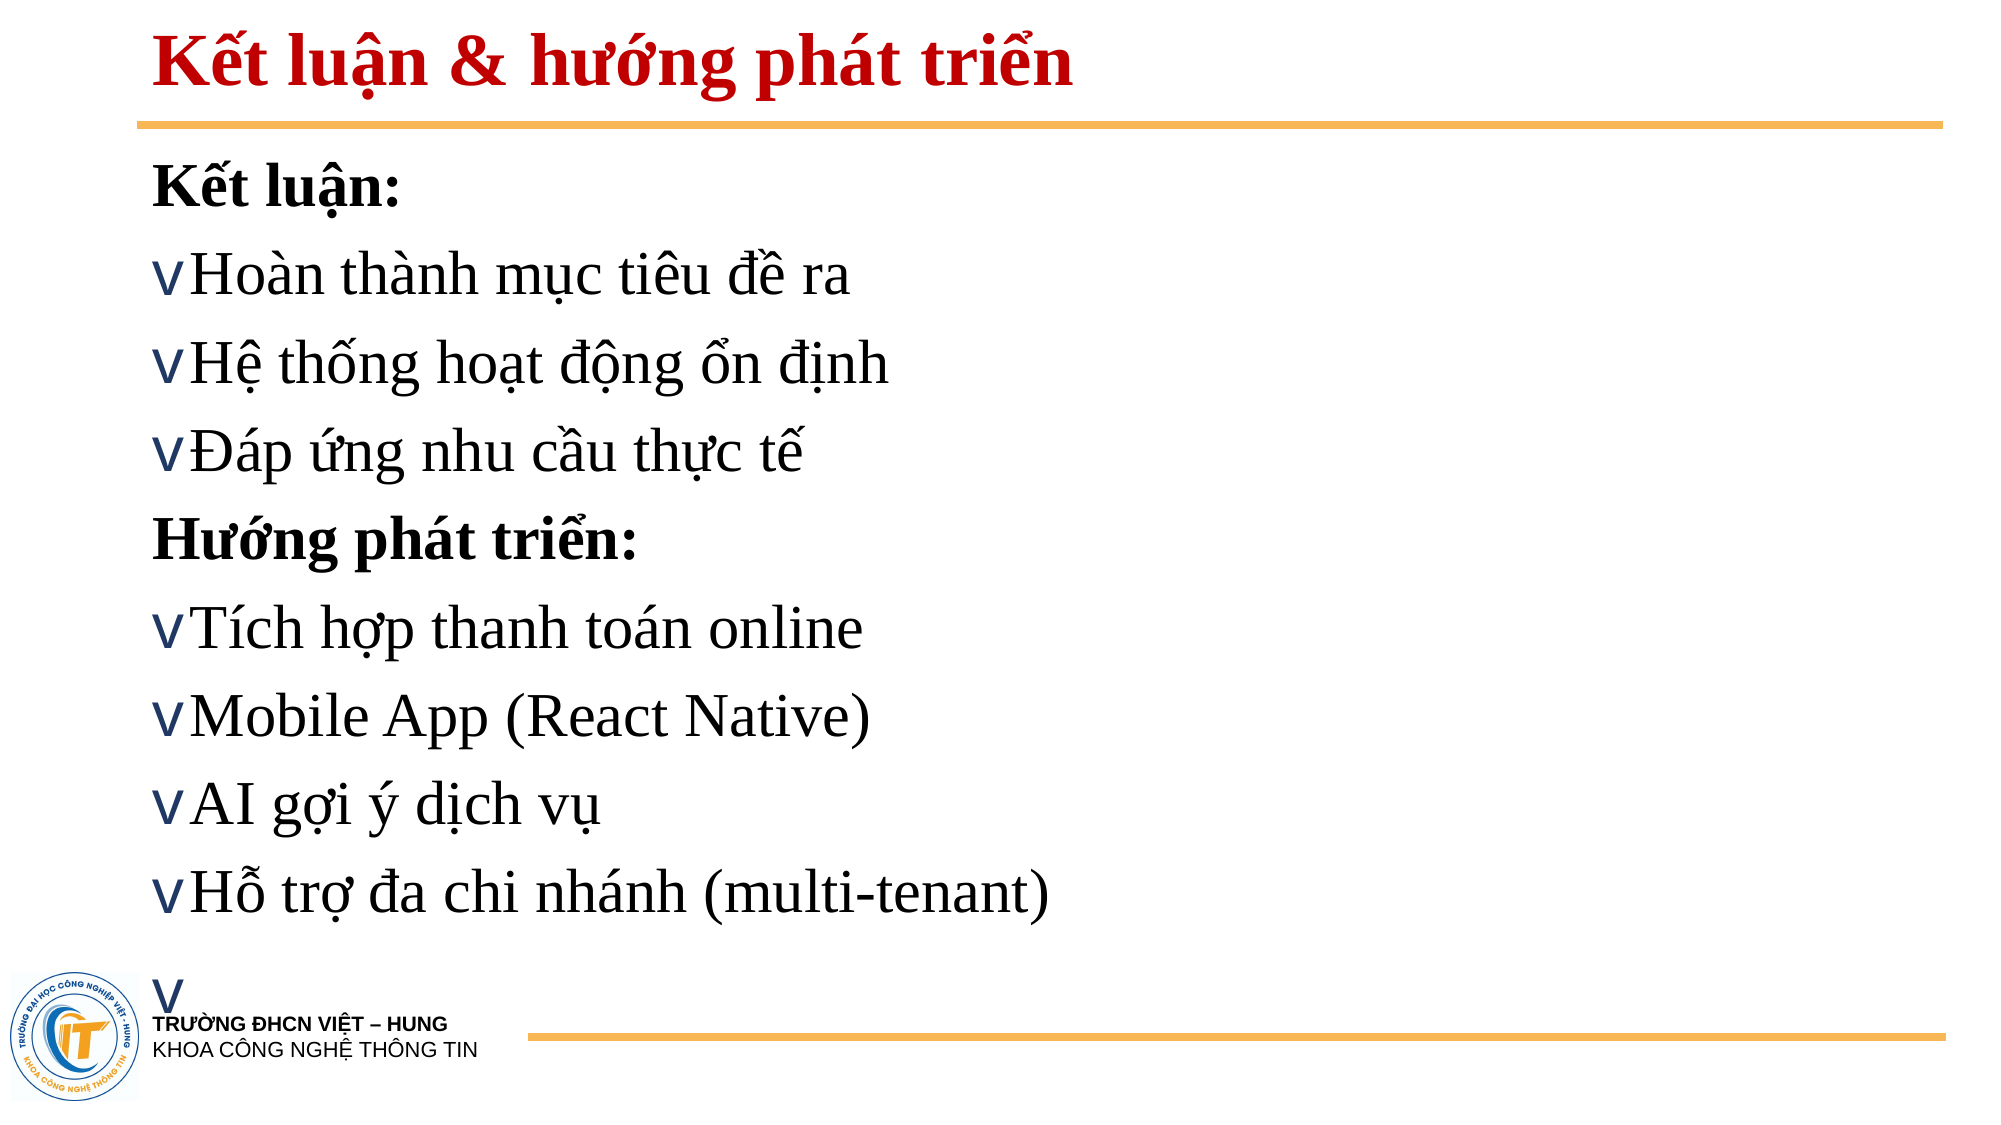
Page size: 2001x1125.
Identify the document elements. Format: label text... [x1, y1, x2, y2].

title Kết luận & hướng phát triển [137, 11, 1944, 112]
list Kết luận: Hoàn thành mục tiêu đề ra Hệ thống hoạt động ổn định Đáp ứng nhu cầu thực tế Hướng phát triển: Tích hợp thanh toán online Mobile App (React Native) AI gợi ý dịch vụ Hỗ trợ đa chi nhánh (multi-tenant) [137, 145, 1944, 997]
